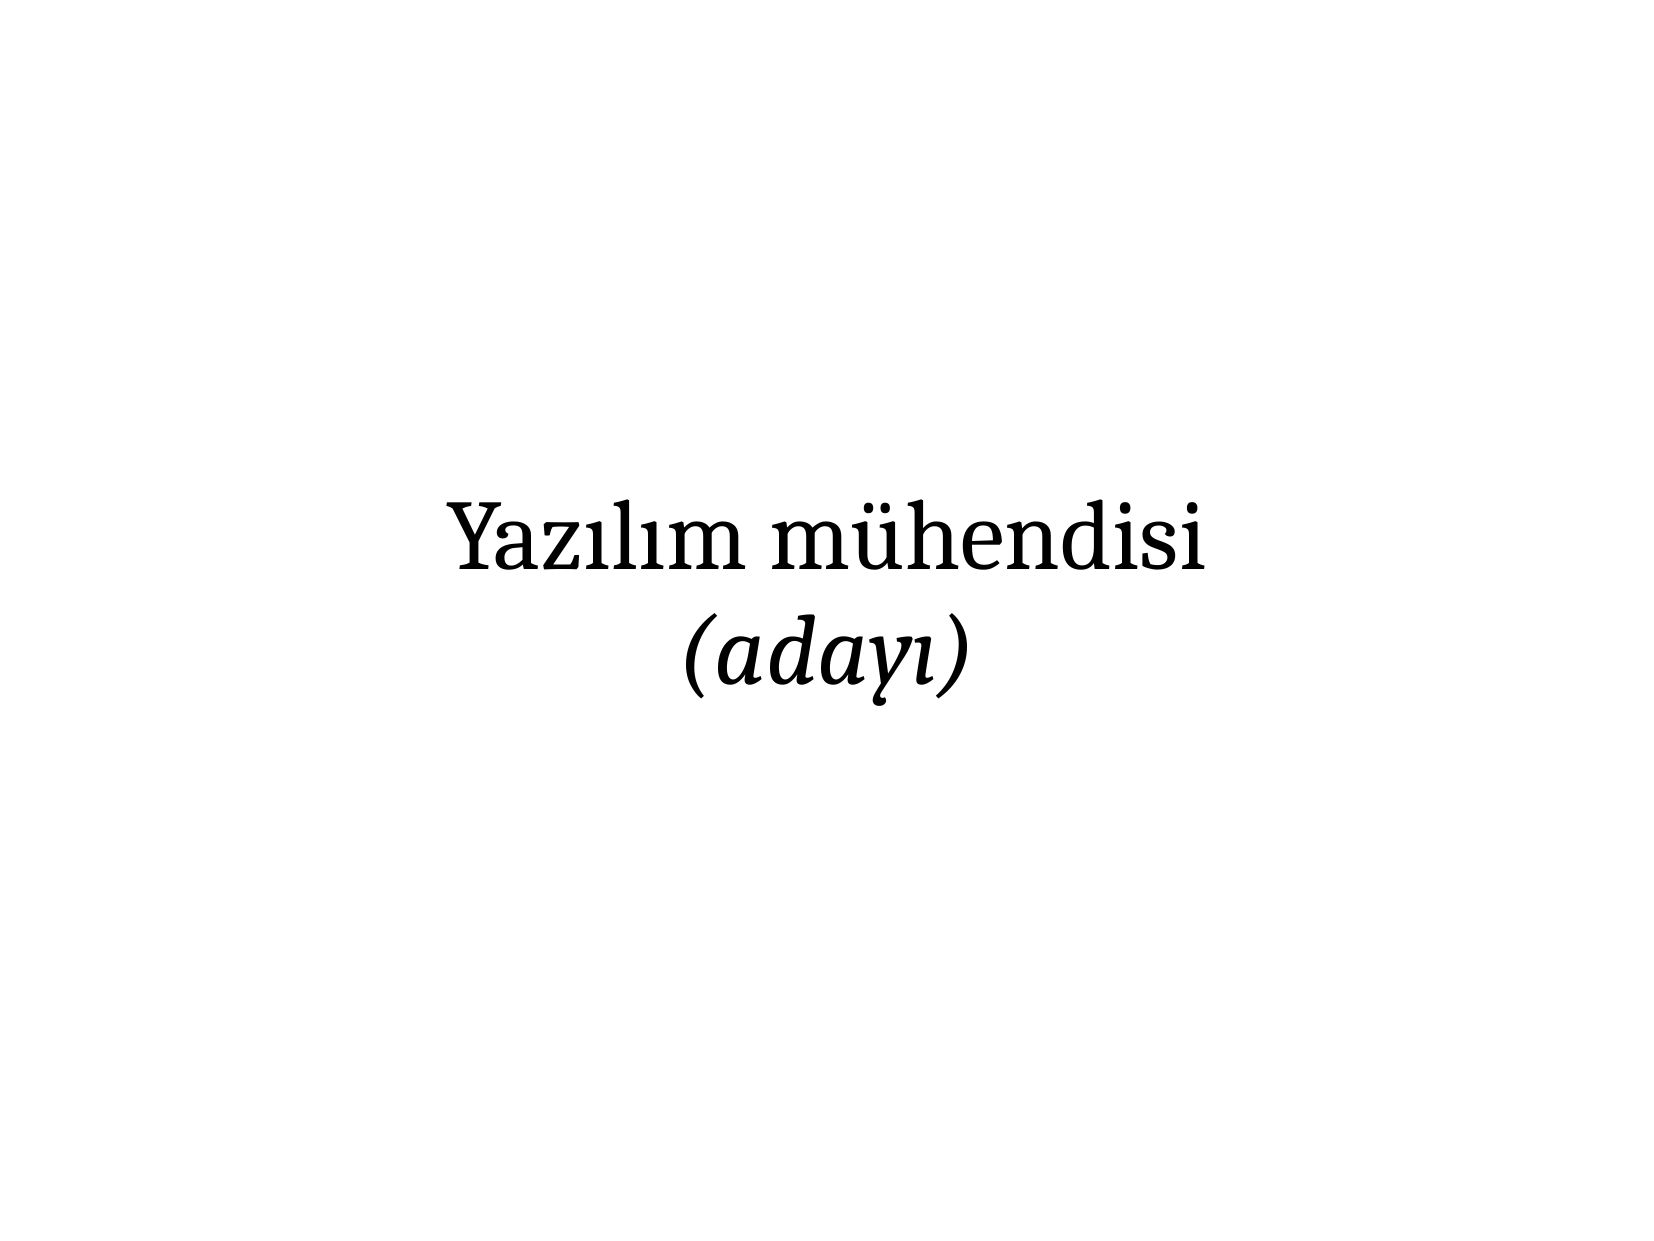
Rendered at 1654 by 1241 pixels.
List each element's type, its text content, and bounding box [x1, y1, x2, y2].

title Yazılım mühendisi (adayı) [82, 281, 1571, 908]
